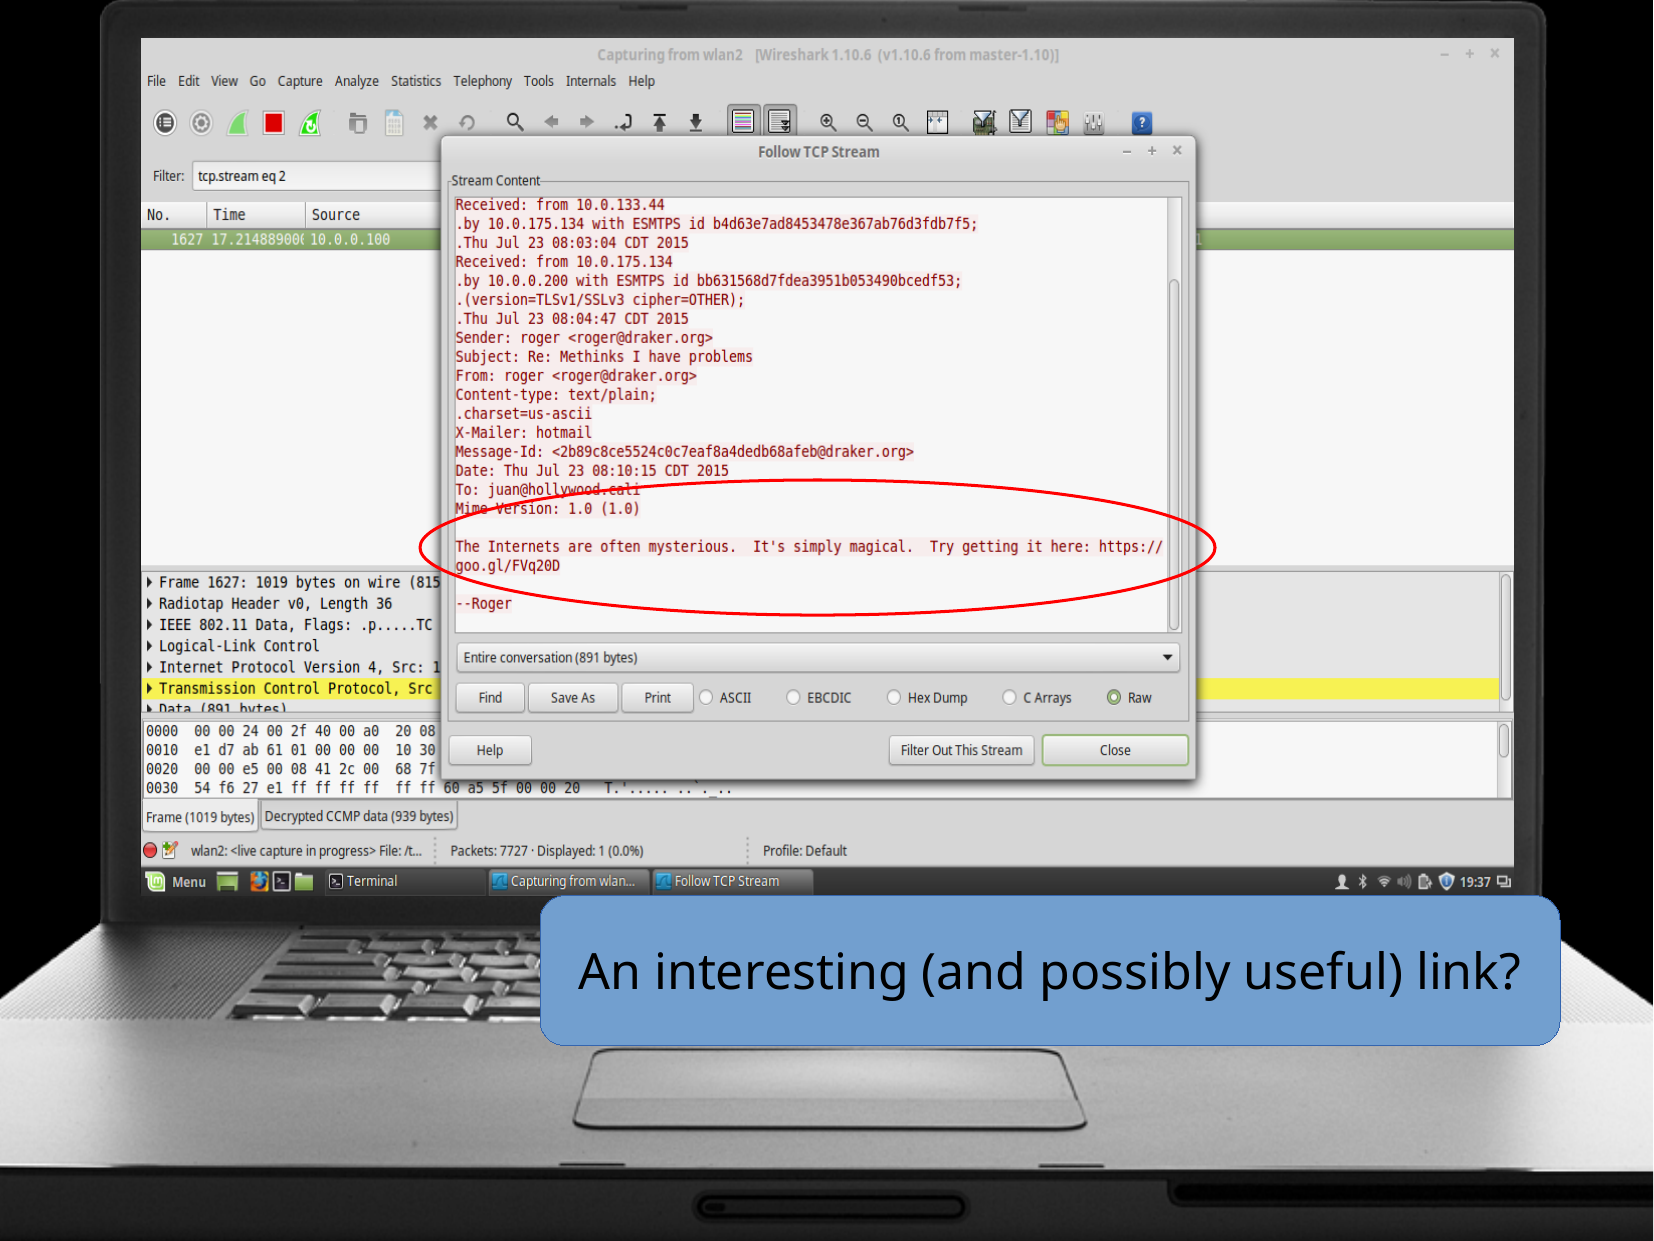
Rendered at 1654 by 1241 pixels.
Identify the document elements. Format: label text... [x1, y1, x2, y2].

picture [0, 0, 1654, 1241]
text_box An interesting (and possibly useful) link? [540, 895, 1561, 1046]
